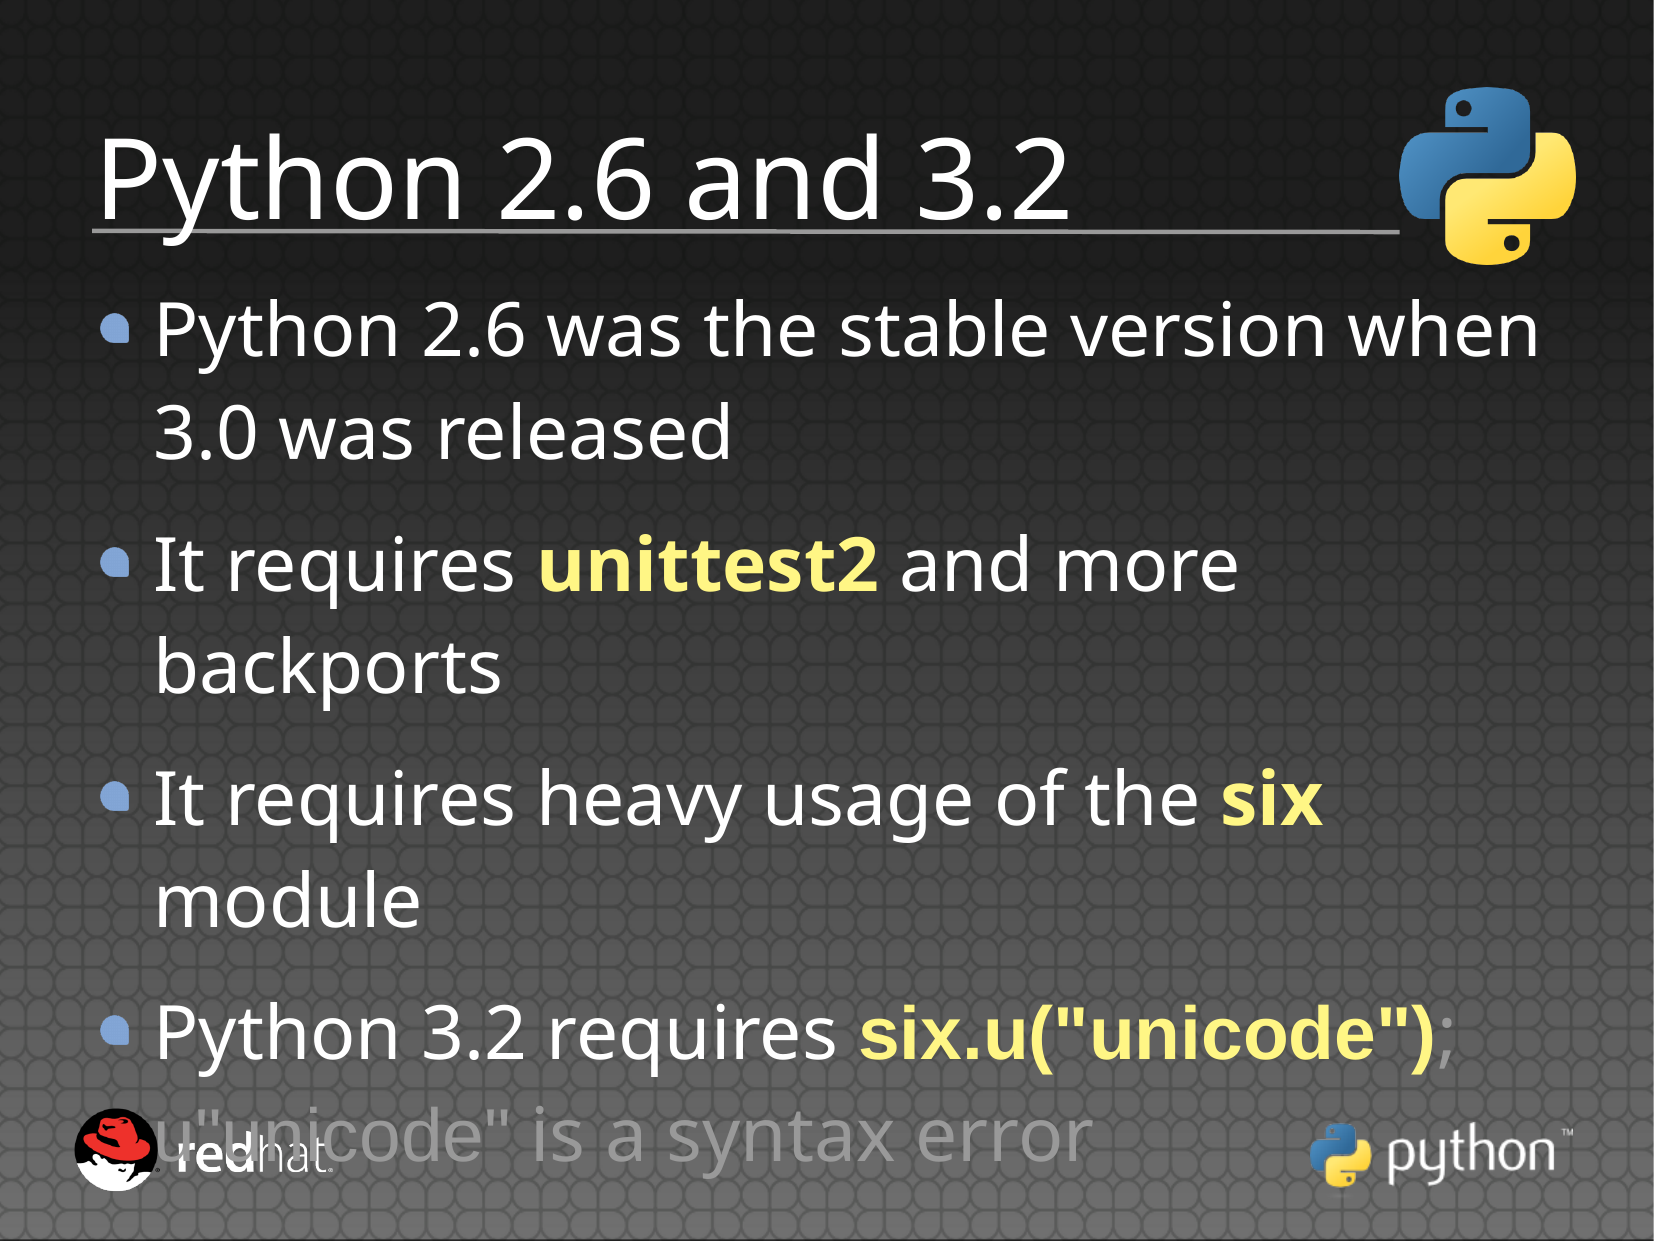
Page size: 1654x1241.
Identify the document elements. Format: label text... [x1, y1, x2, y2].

list Python 2.6 was the stable version when 3.0 was released It requires unittest2 and more backports It requires heavy usage of the six module Python 3.2 requires six.u("unicode"); u"unicode" is a syntax error [82, 276, 1571, 1038]
title Python 2.6 and 3.2 [94, 100, 1426, 251]
picture [0, 0, 1654, 1241]
